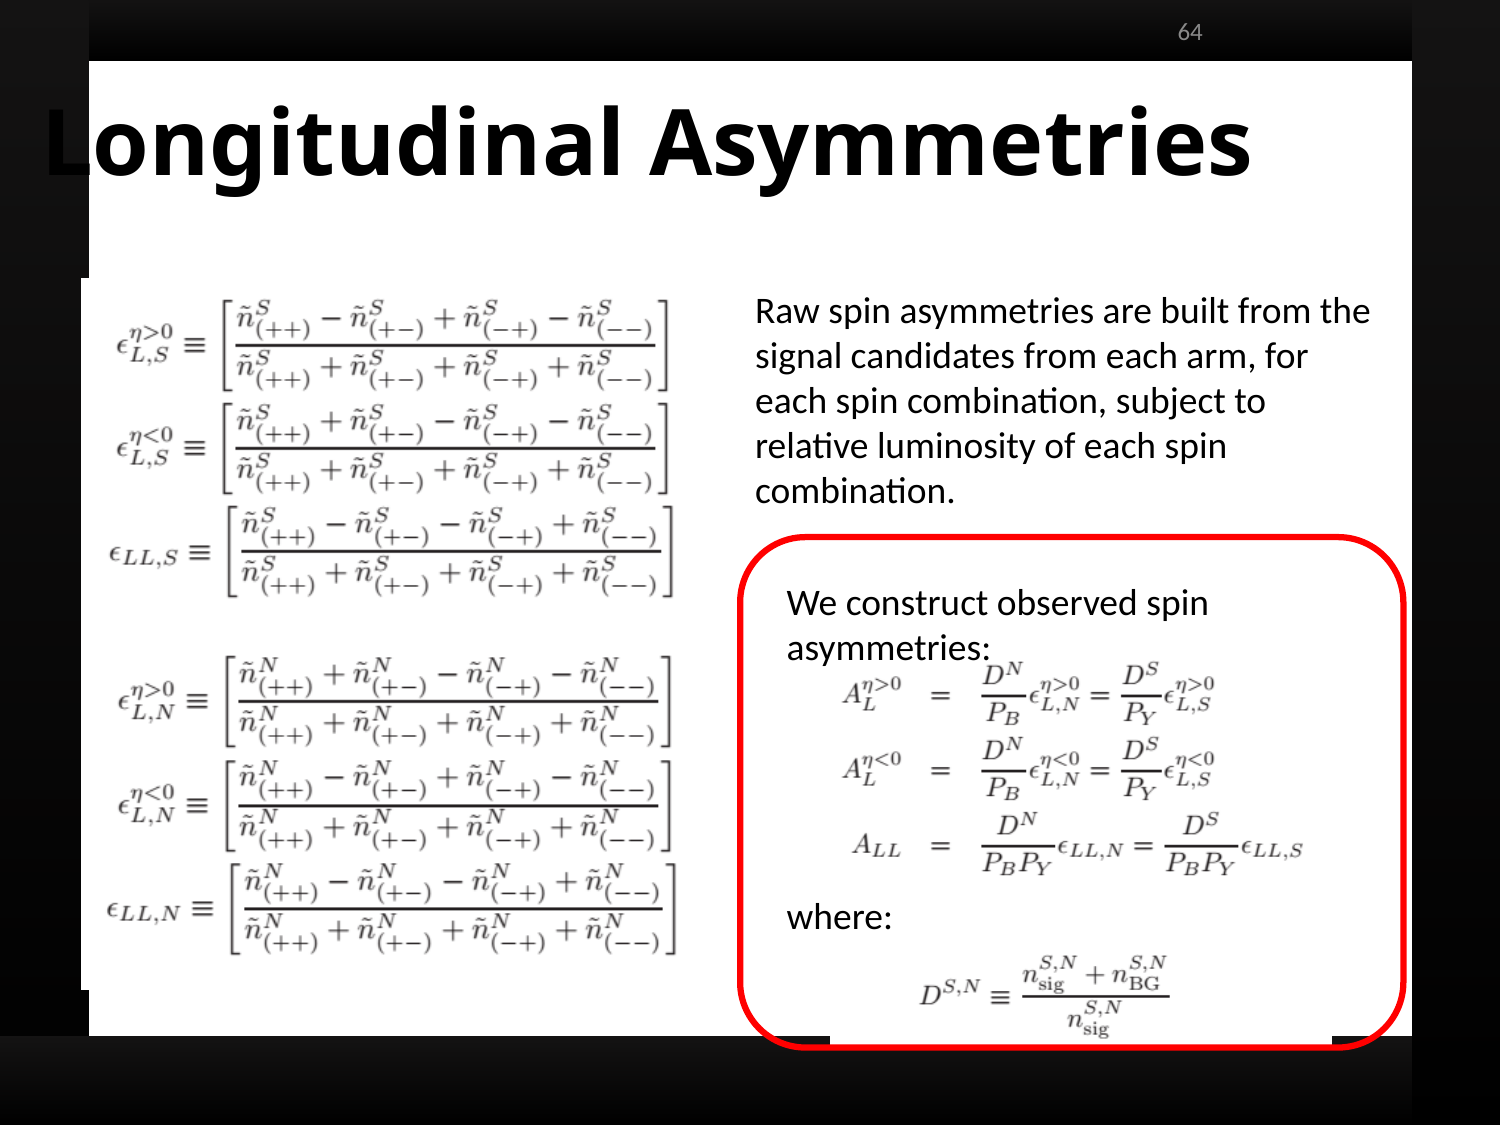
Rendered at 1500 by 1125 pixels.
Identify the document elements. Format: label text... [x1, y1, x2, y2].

text_box We construct observed spin asymmetries: [771, 570, 1369, 722]
title Longitudinal Asymmetries [26, 71, 1482, 222]
text_box Raw spin asymmetries are built from the signal candidates from each arm, for each spin combination, subject to relative luminosity of each spin combination. [740, 278, 1404, 522]
slide_number 64 [1162, 0, 1500, 61]
picture [830, 722, 1332, 1044]
picture [81, 278, 741, 991]
text_box where: [771, 884, 923, 946]
